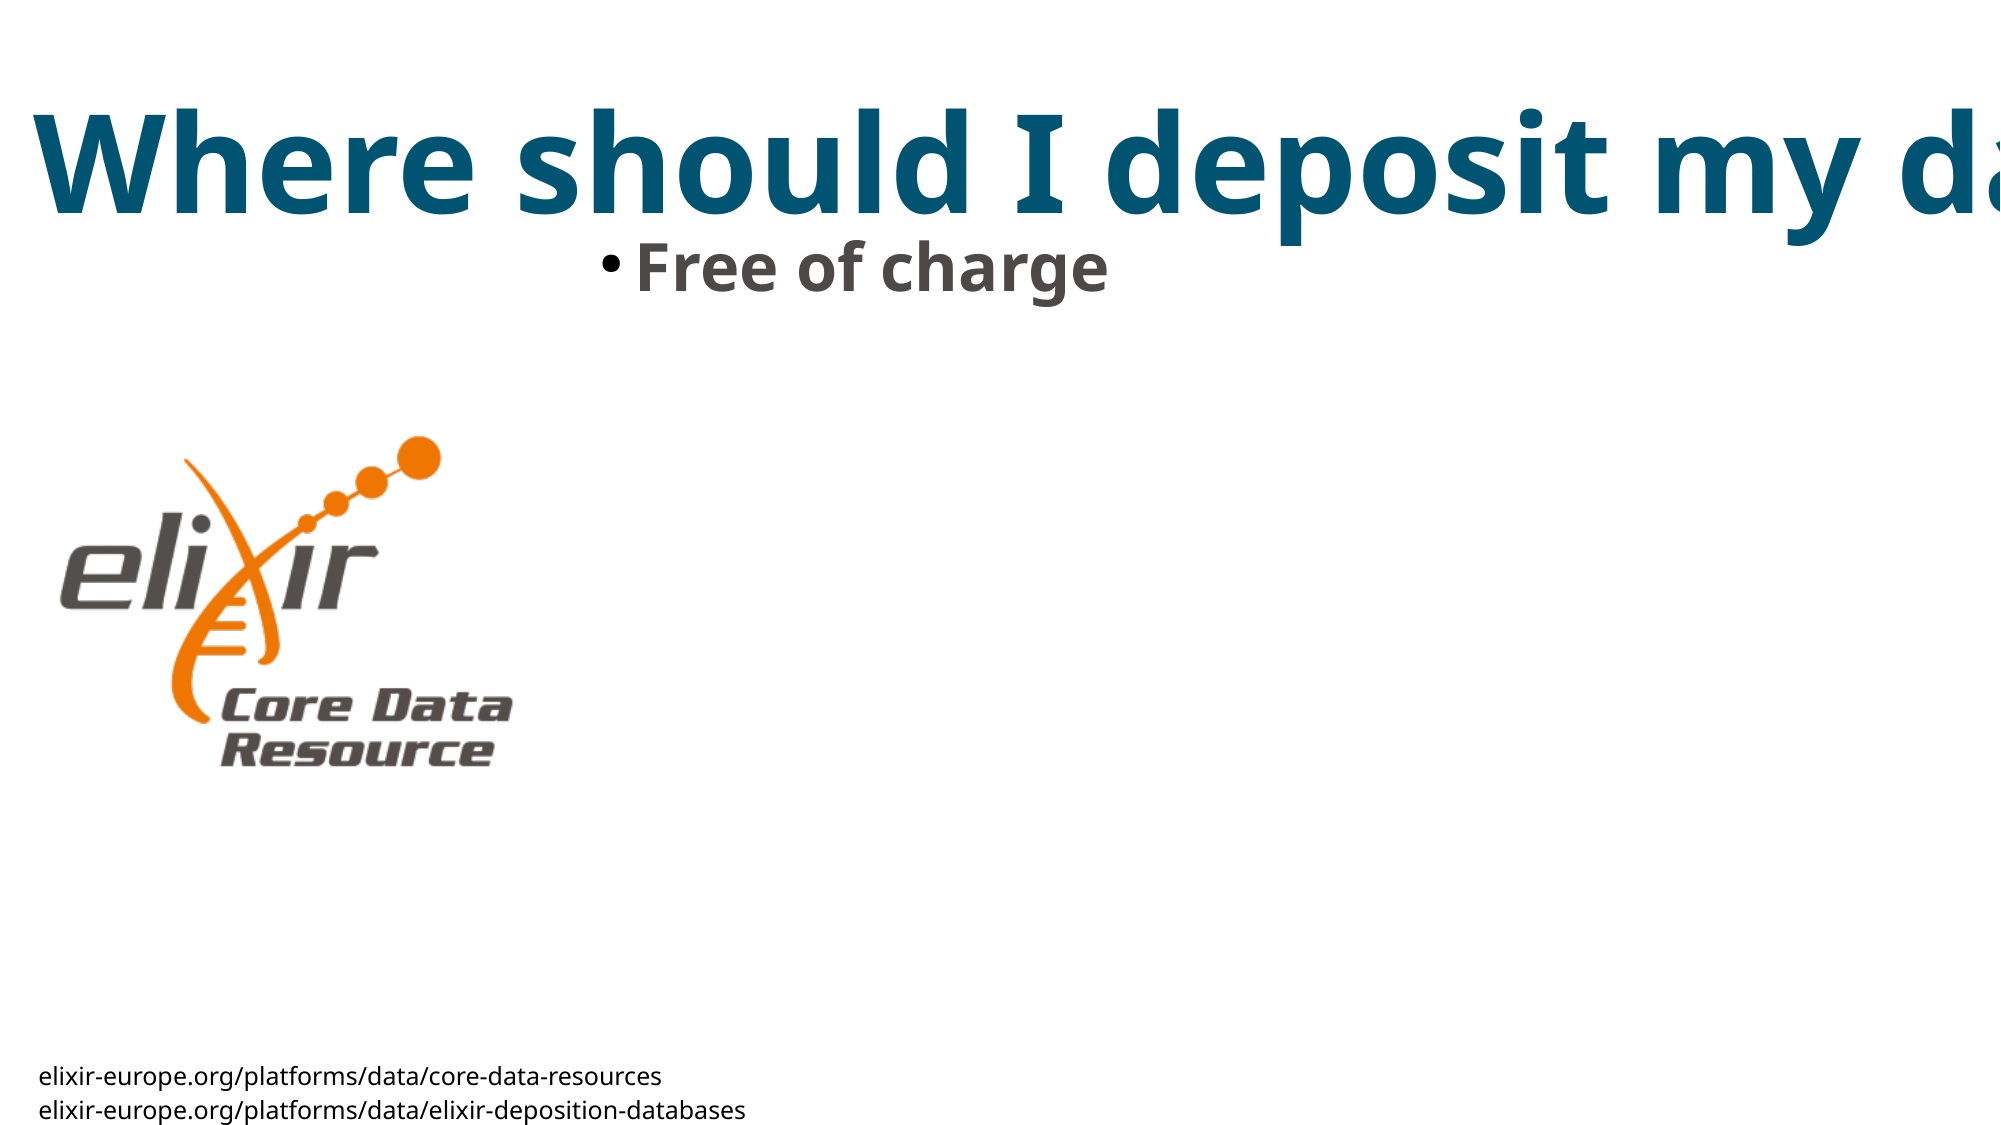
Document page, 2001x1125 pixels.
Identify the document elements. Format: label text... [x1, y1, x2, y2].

text_box Free of charge [584, 213, 1967, 963]
picture [41, 420, 533, 780]
text_box elixir-europe.org/platforms/data/core-data-resources elixir-europe.org/platforms/data/elixir-deposition-databases [23, 1051, 671, 1116]
text_box Where should I deposit my data? [18, 59, 1982, 212]
